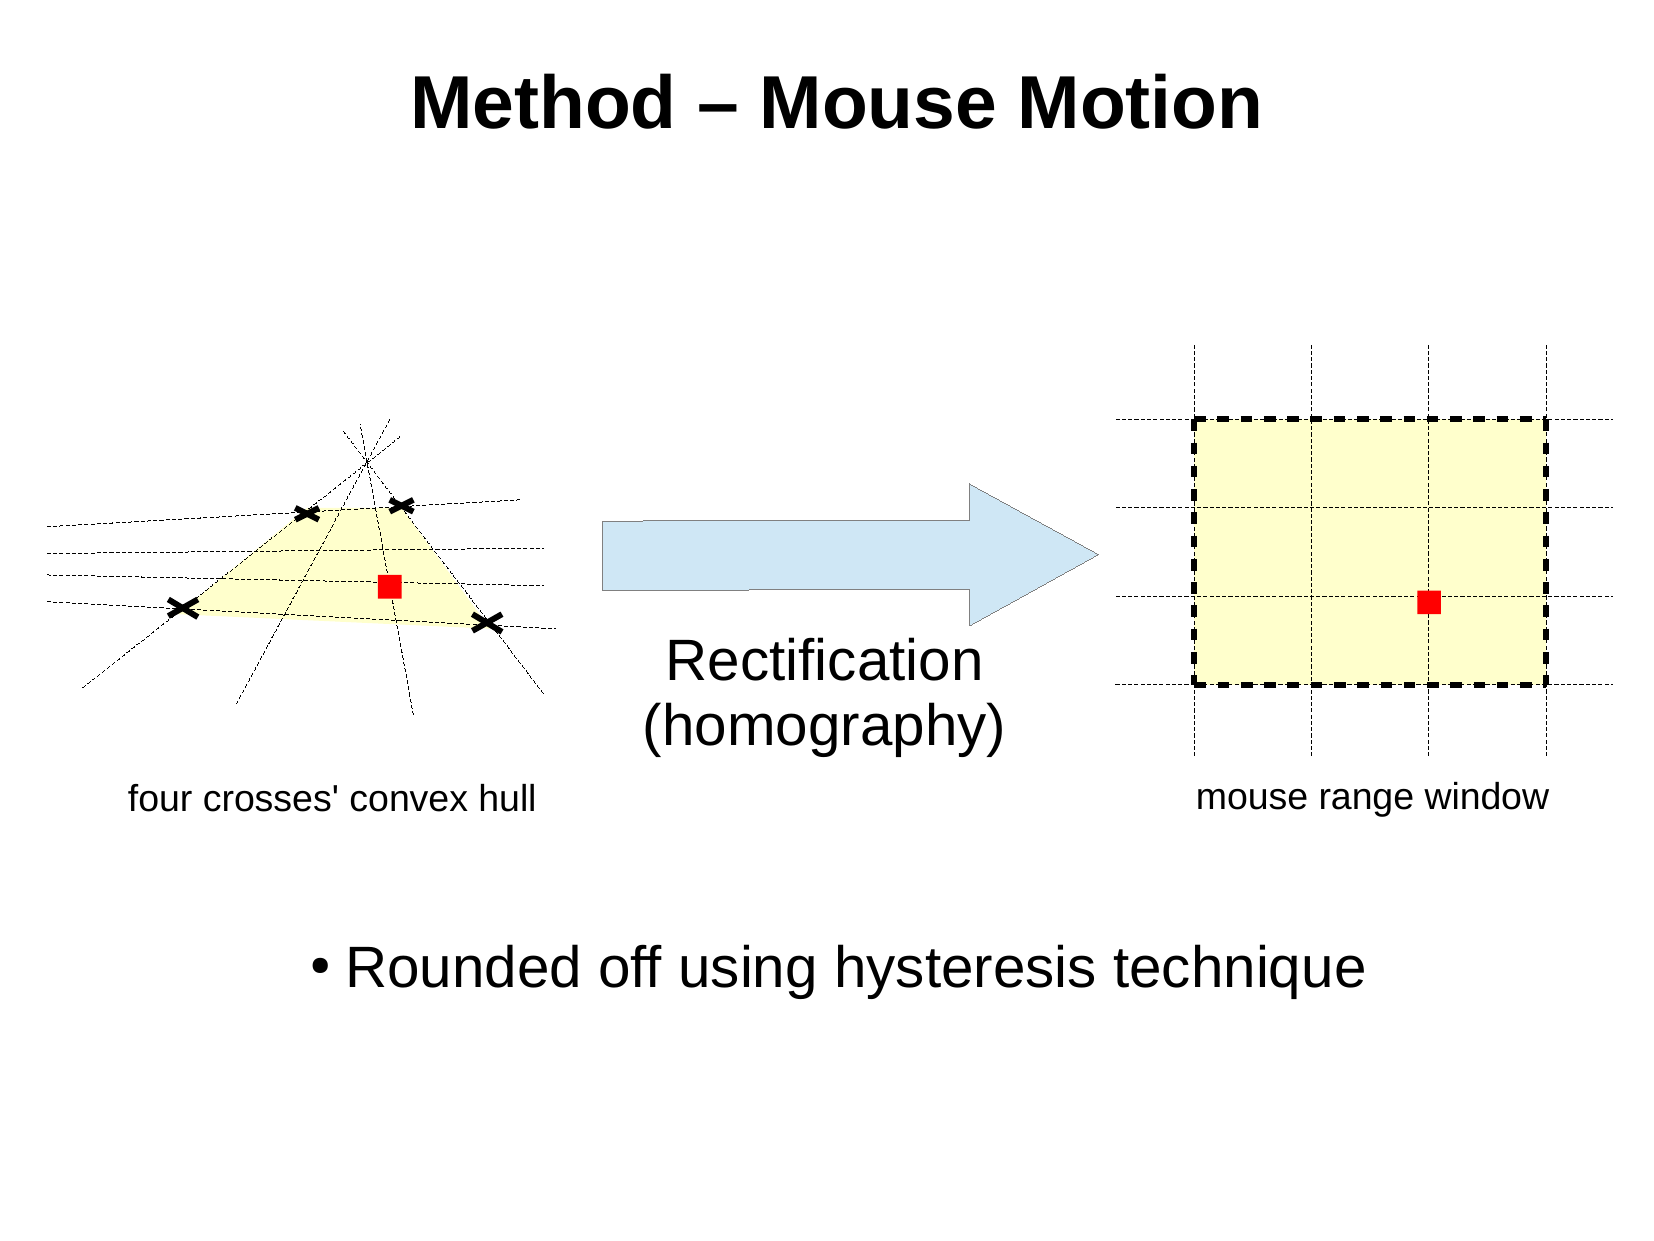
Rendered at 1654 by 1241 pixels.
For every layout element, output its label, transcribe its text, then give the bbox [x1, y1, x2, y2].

text_box Rounded off using hysteresis technique [289, 921, 1389, 1014]
text_box Method – Mouse Motion [395, 53, 1279, 153]
text_box four crosses' convex hull [113, 769, 552, 827]
text_box [1194, 419, 1547, 685]
text_box [191, 507, 481, 628]
text_box mouse range window [1181, 767, 1565, 825]
text_box Rectification (homography) [628, 620, 1022, 766]
text_box [602, 483, 1099, 626]
